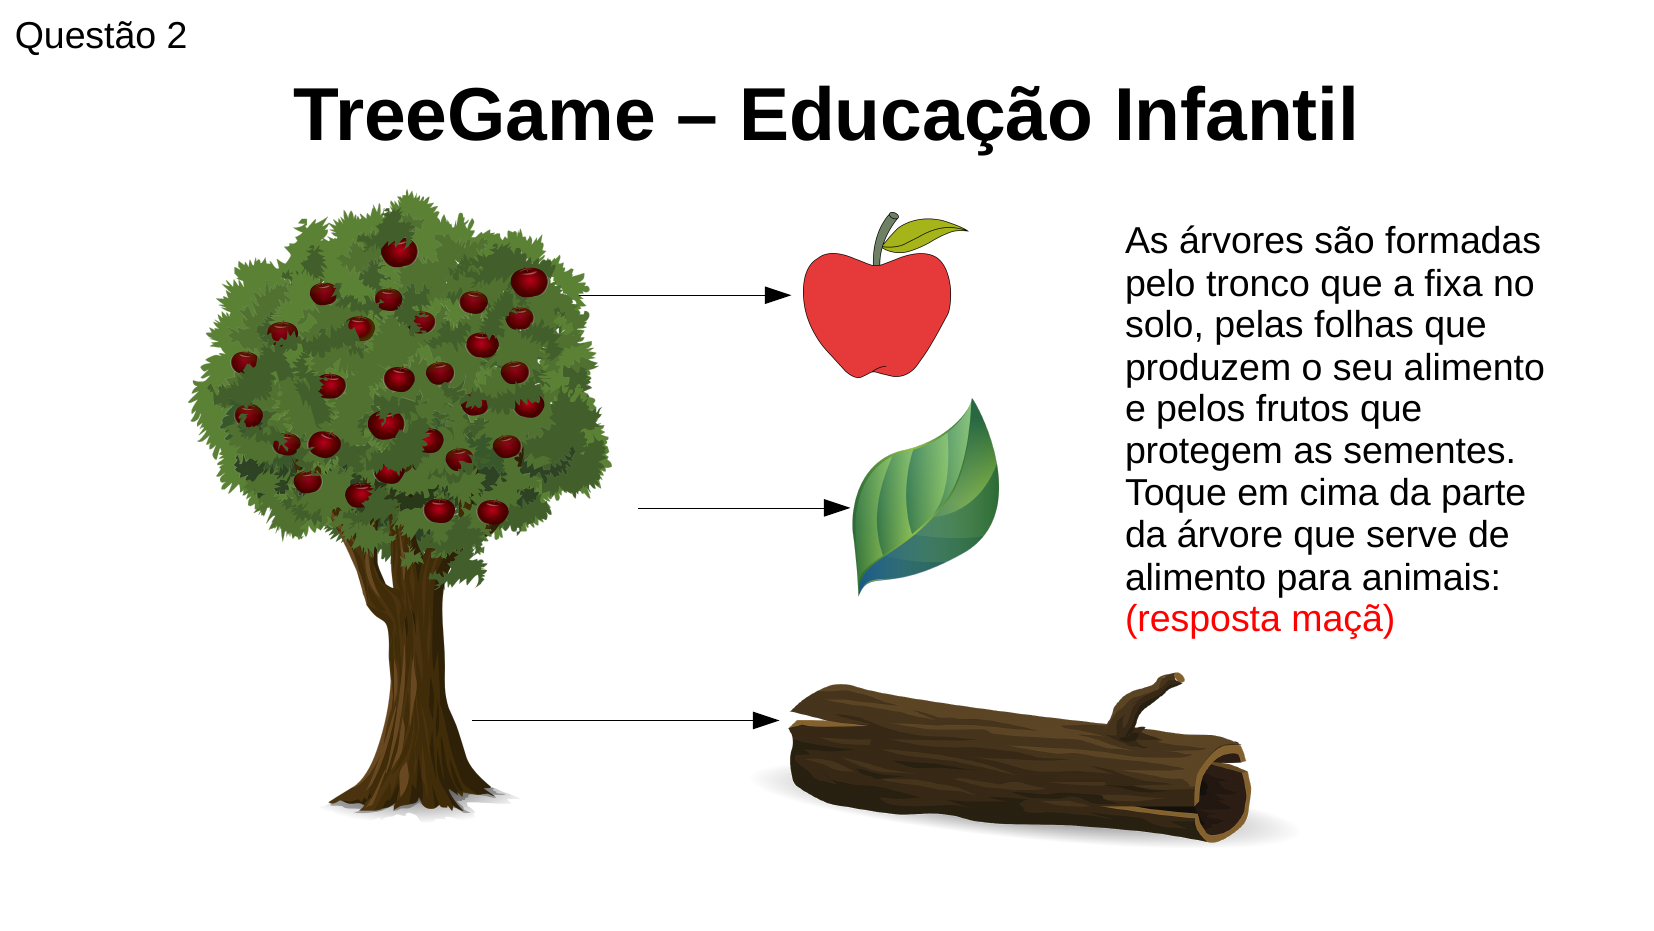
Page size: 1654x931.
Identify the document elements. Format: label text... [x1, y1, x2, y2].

text_box Questão 2 [0, 7, 237, 107]
title TreeGame – Educação Infantil [82, 37, 1571, 193]
picture [773, 212, 999, 597]
text_box As árvores são formadas pelo tronco que a fixa no solo, pelas folhas que produzem o seu alimento e pelos frutos que protegem as sementes. Toque em cima da parte da árvore que serve de alimento para animais: (resposta maçã) [1110, 212, 1571, 648]
picture [750, 623, 1300, 898]
picture [188, 189, 612, 827]
